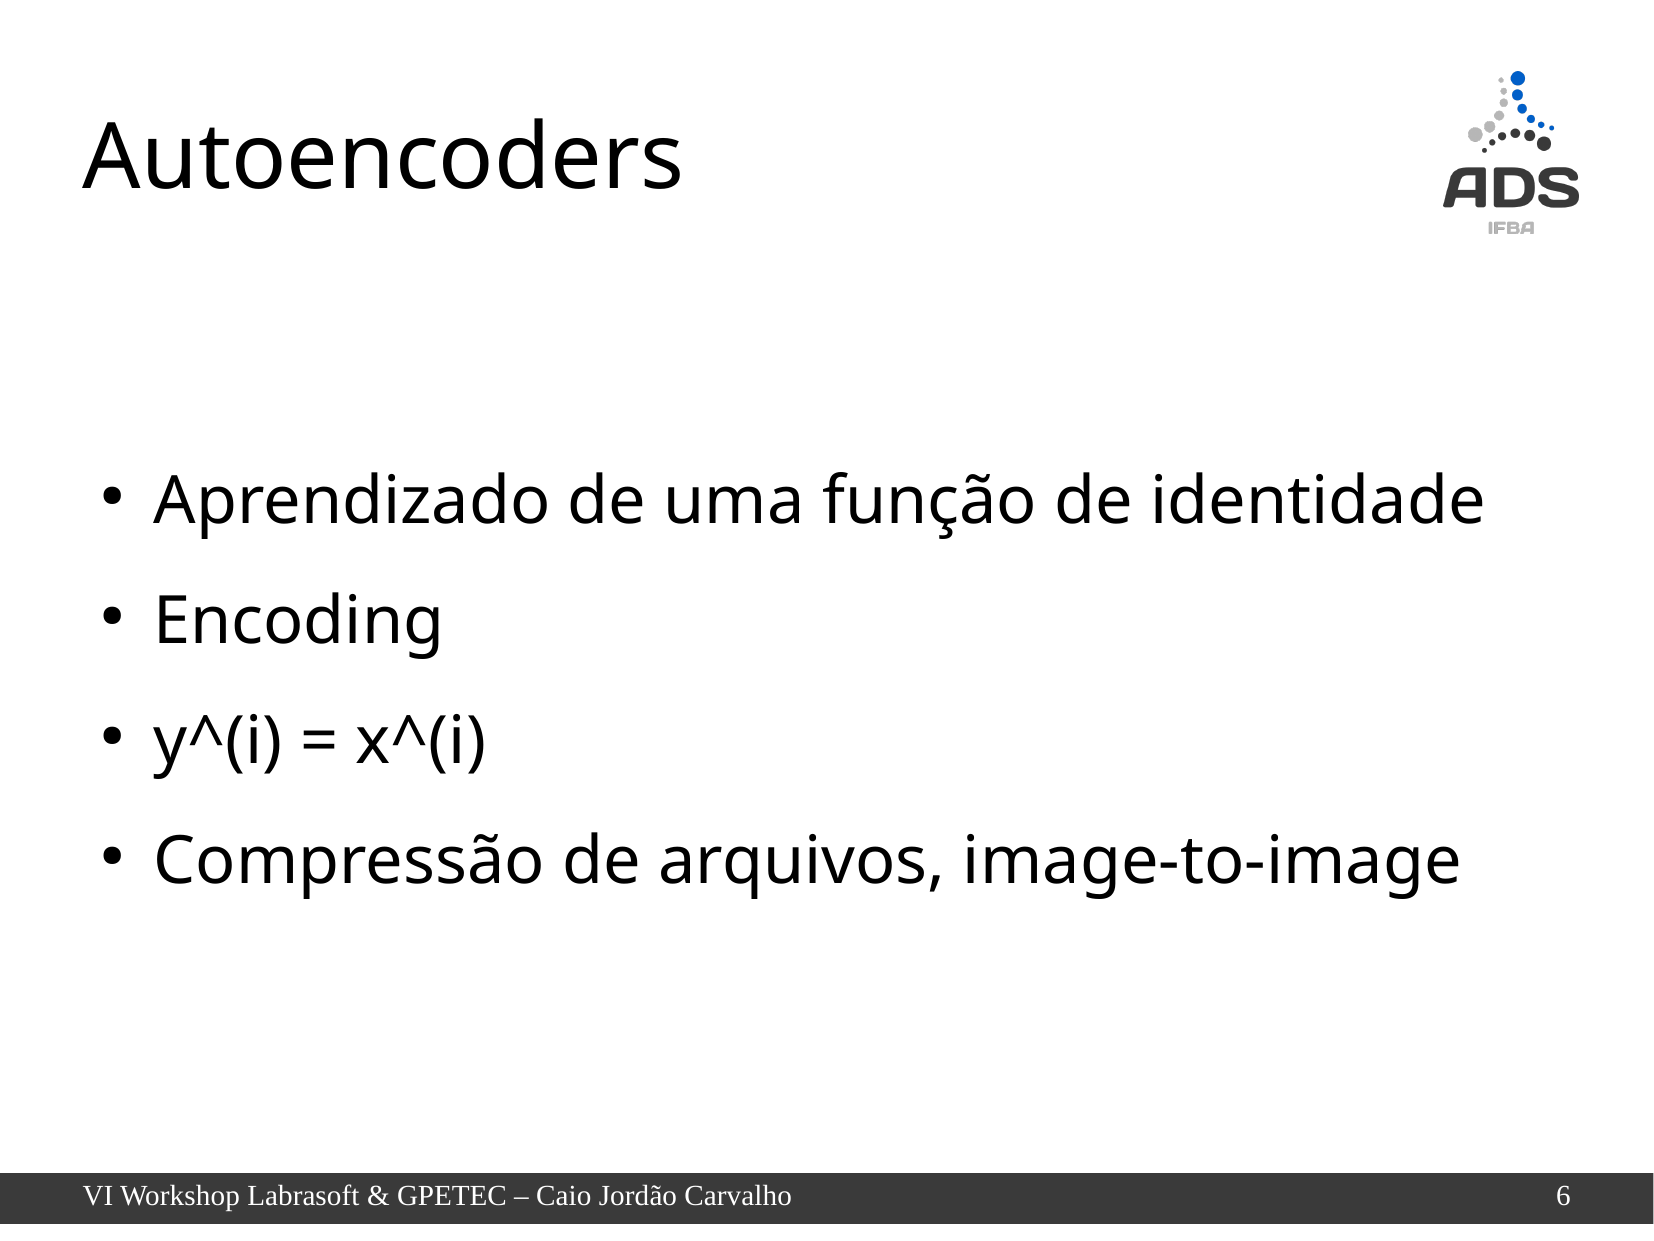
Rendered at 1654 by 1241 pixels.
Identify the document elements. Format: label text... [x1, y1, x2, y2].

title Autoencoders [82, 49, 1426, 257]
picture [1443, 71, 1579, 234]
list Aprendizado de uma função de identidade Encoding y^(i) = x^(i) Compressão de arquivos, image-to-image [82, 290, 1571, 1066]
